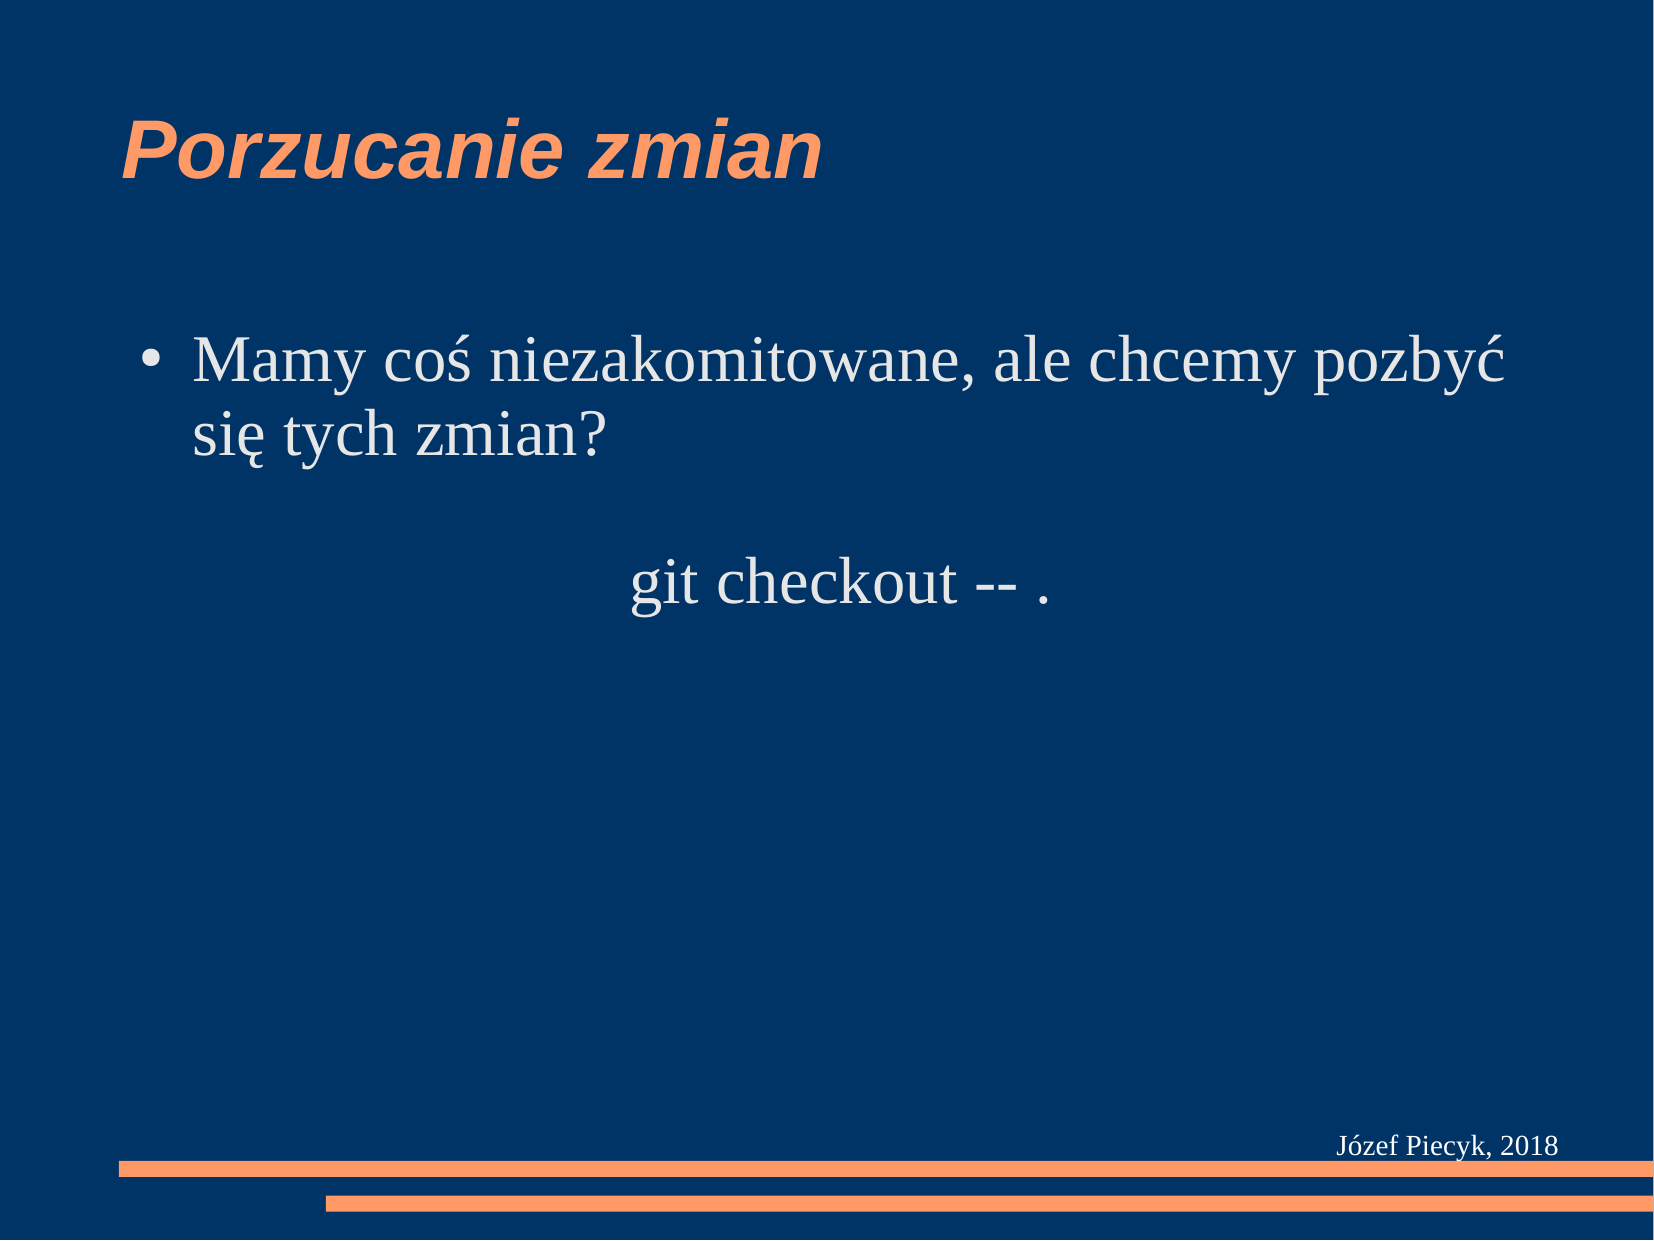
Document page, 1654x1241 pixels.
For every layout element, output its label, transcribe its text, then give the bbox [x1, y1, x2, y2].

list Mamy coś niezakomitowane, ale chcemy pozbyć się tych zmian? git checkout -- . [121, 322, 1561, 1132]
title Porzucanie zmian [121, 46, 1534, 254]
